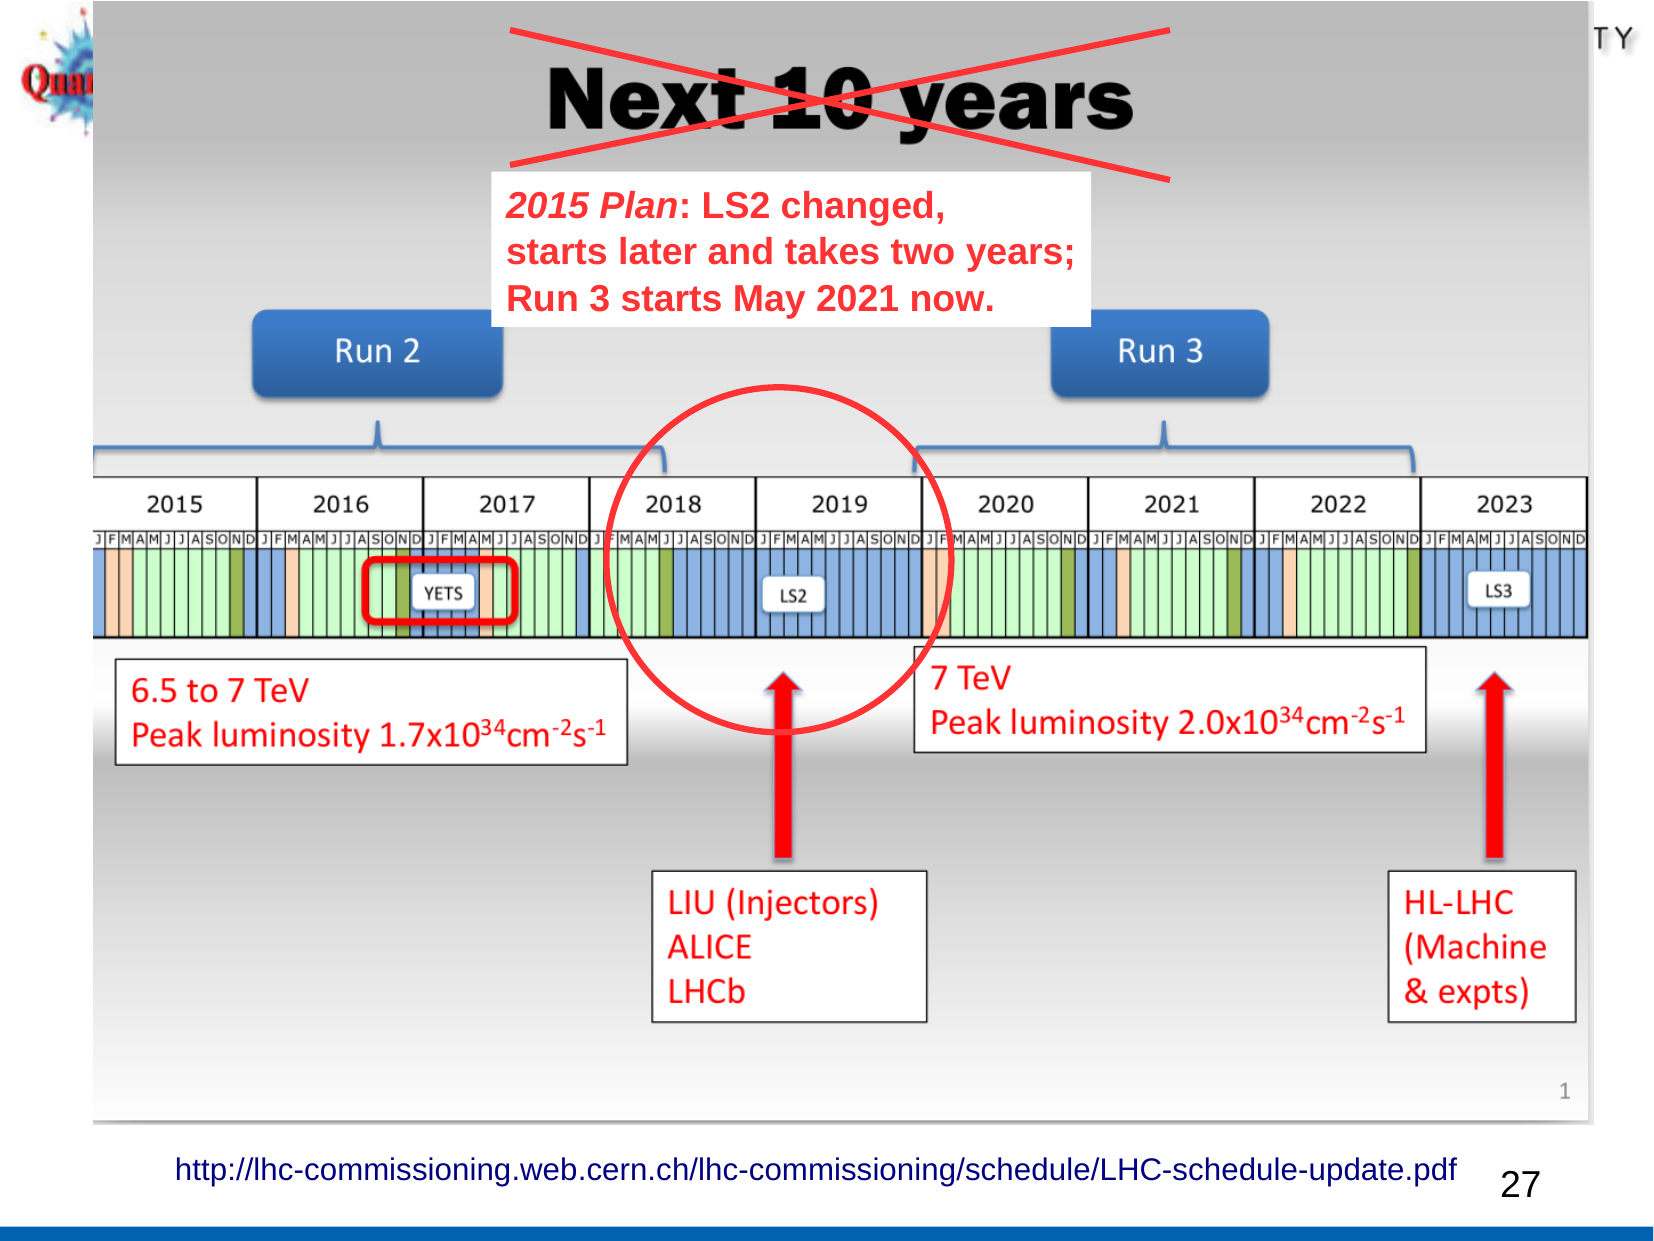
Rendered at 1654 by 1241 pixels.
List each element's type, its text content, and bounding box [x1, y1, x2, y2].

text_box http://lhc-commissioning.web.cern.ch/lhc-commissioning/schedule/LHC-schedule-update.pdf [160, 1140, 1531, 1201]
text_box 2015 Plan: LS2 changed, starts later and takes two years; Run 3 starts May 2021 now. [491, 171, 1092, 327]
picture [4, 1, 1648, 1126]
